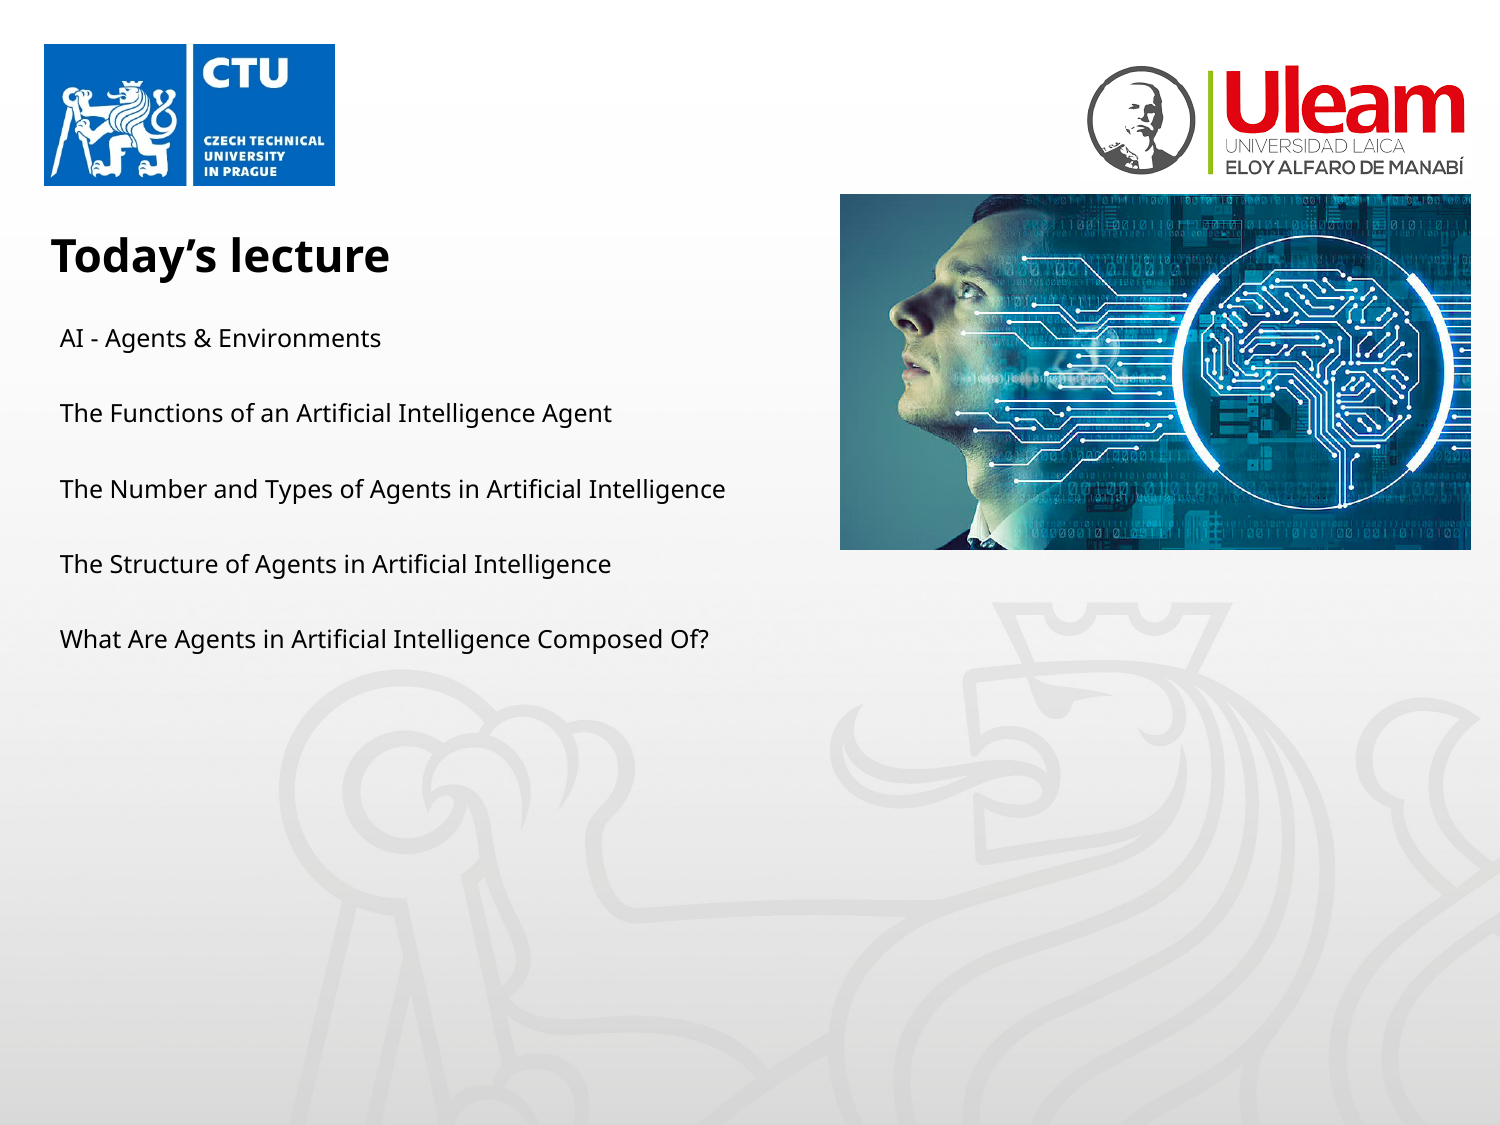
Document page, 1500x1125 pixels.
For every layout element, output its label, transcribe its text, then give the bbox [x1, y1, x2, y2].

title Today’s lecture [35, 224, 840, 343]
picture [0, 0, 1500, 1125]
text_box AI - Agents & Environments The Functions of an Artificial Intelligence Agent The Number and Types of Agents in Artificial Intelligence The Structure of Agents in Artificial Intelligence What Are Agents in Artificial Intelligence Composed Of? [45, 314, 971, 851]
